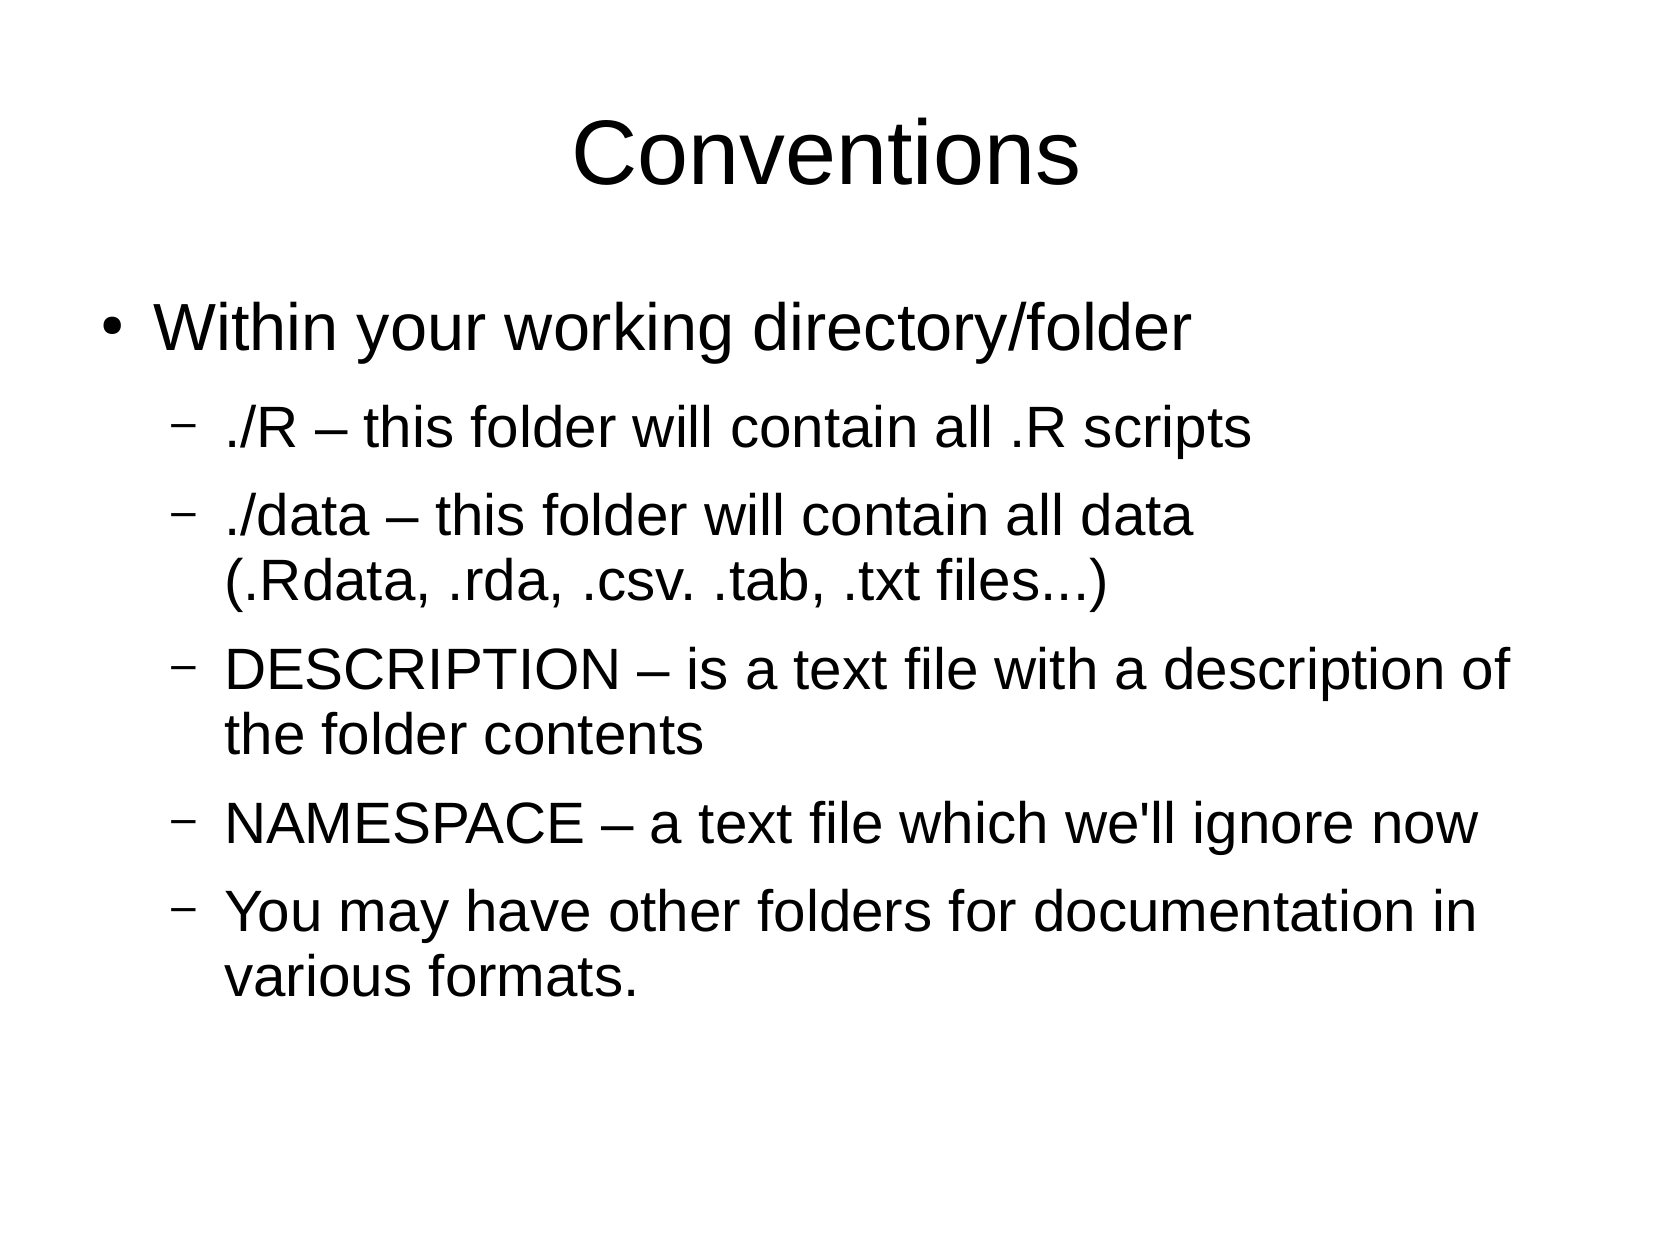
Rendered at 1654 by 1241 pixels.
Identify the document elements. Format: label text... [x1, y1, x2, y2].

list Within your working directory/folder ./R – this folder will contain all .R scripts ./data – this folder will contain all data (.Rdata, .rda, .csv. .tab, .txt files...) DESCRIPTION – is a text file with a description of the folder contents NAMESPACE – a text file which we'll ignore now You may have other folders for documentation in various formats. [82, 290, 1571, 1010]
title Conventions [82, 49, 1571, 257]
